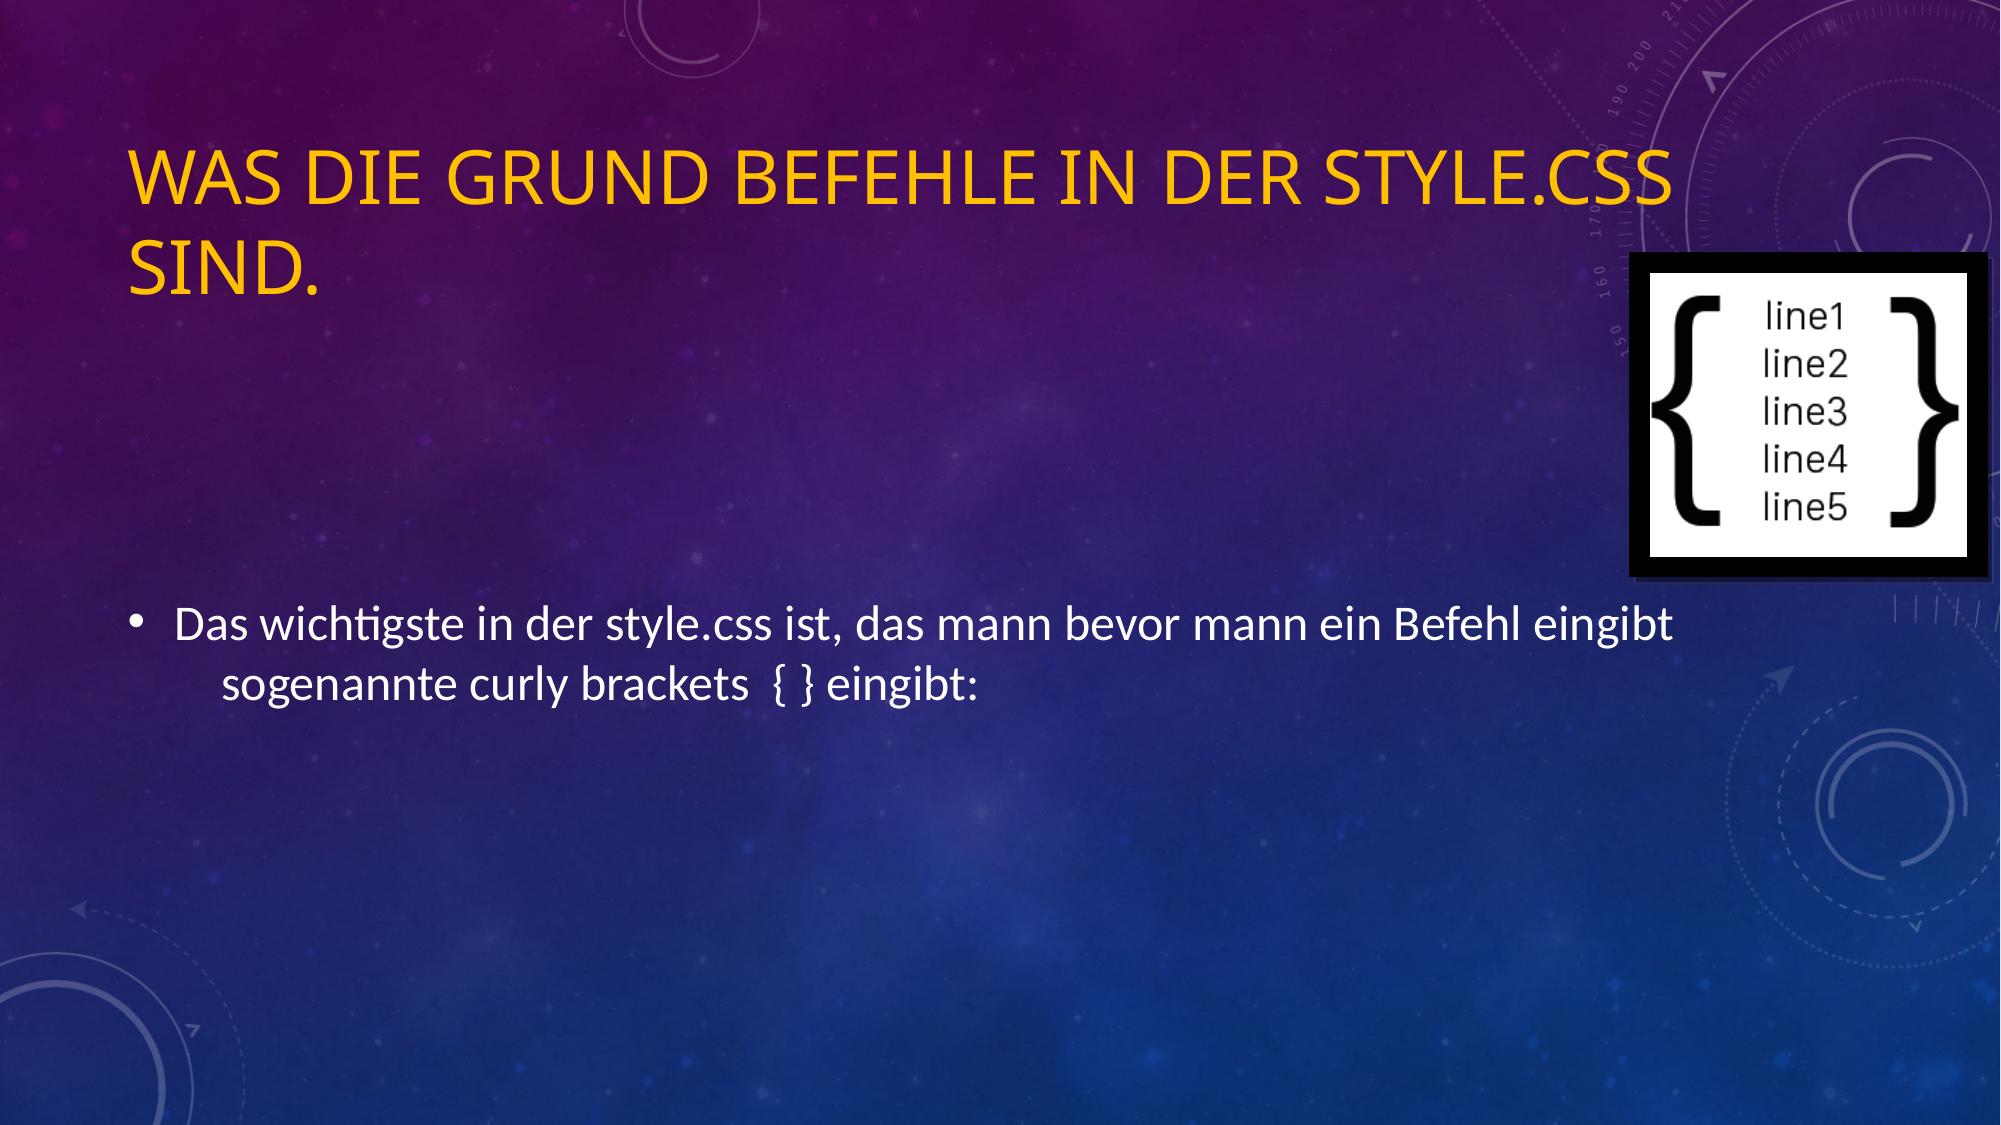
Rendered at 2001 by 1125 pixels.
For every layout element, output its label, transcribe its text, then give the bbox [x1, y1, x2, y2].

title Was die Grund befehle in der style.css sind. [112, 99, 1775, 339]
picture [1649, 272, 1967, 557]
list Das wichtigste in der style.css ist, das mann bevor mann ein Befehl eingibt sogenannte curly brackets { } eingibt: [112, 351, 1775, 950]
